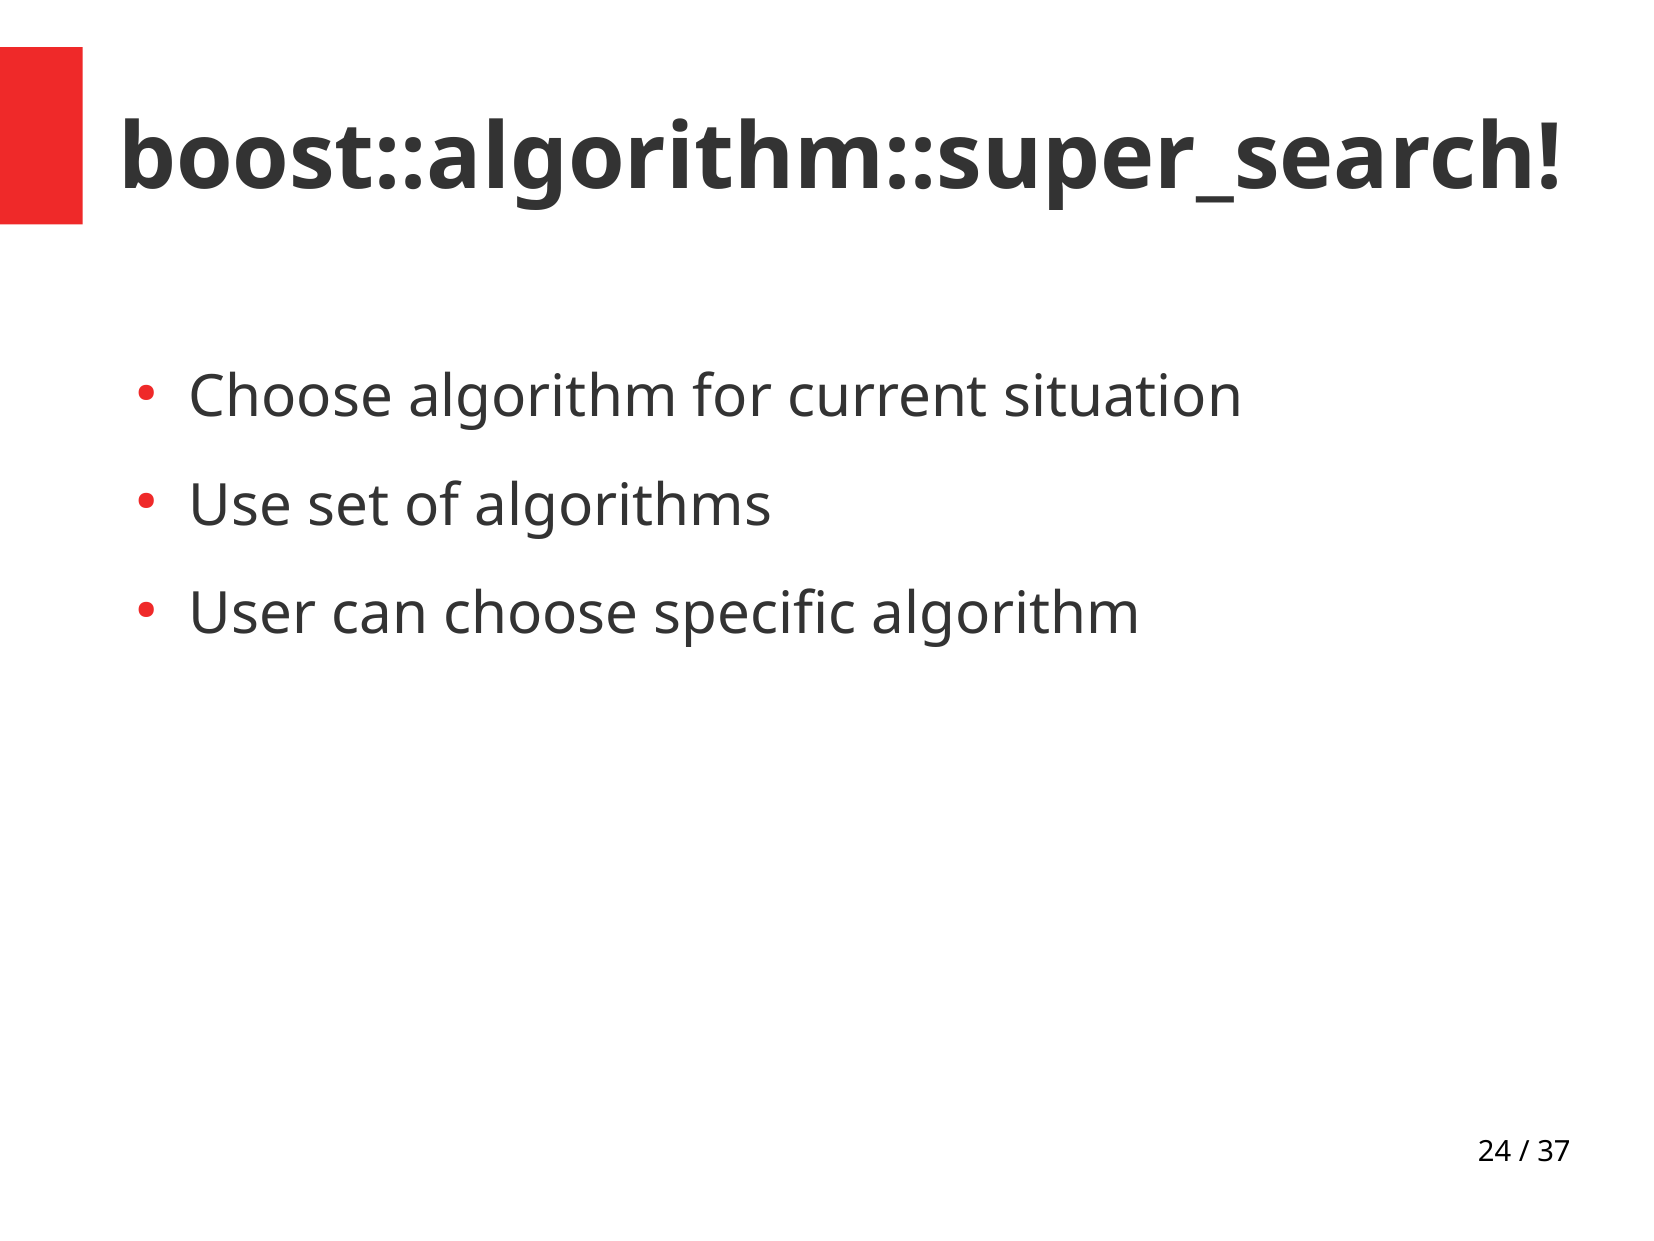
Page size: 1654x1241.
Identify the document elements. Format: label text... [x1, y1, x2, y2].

list Choose algorithm for current situation Use set of algorithms User can choose specific algorithm [118, 354, 1536, 1074]
title boost::algorithm::super_search! [118, 49, 1571, 257]
